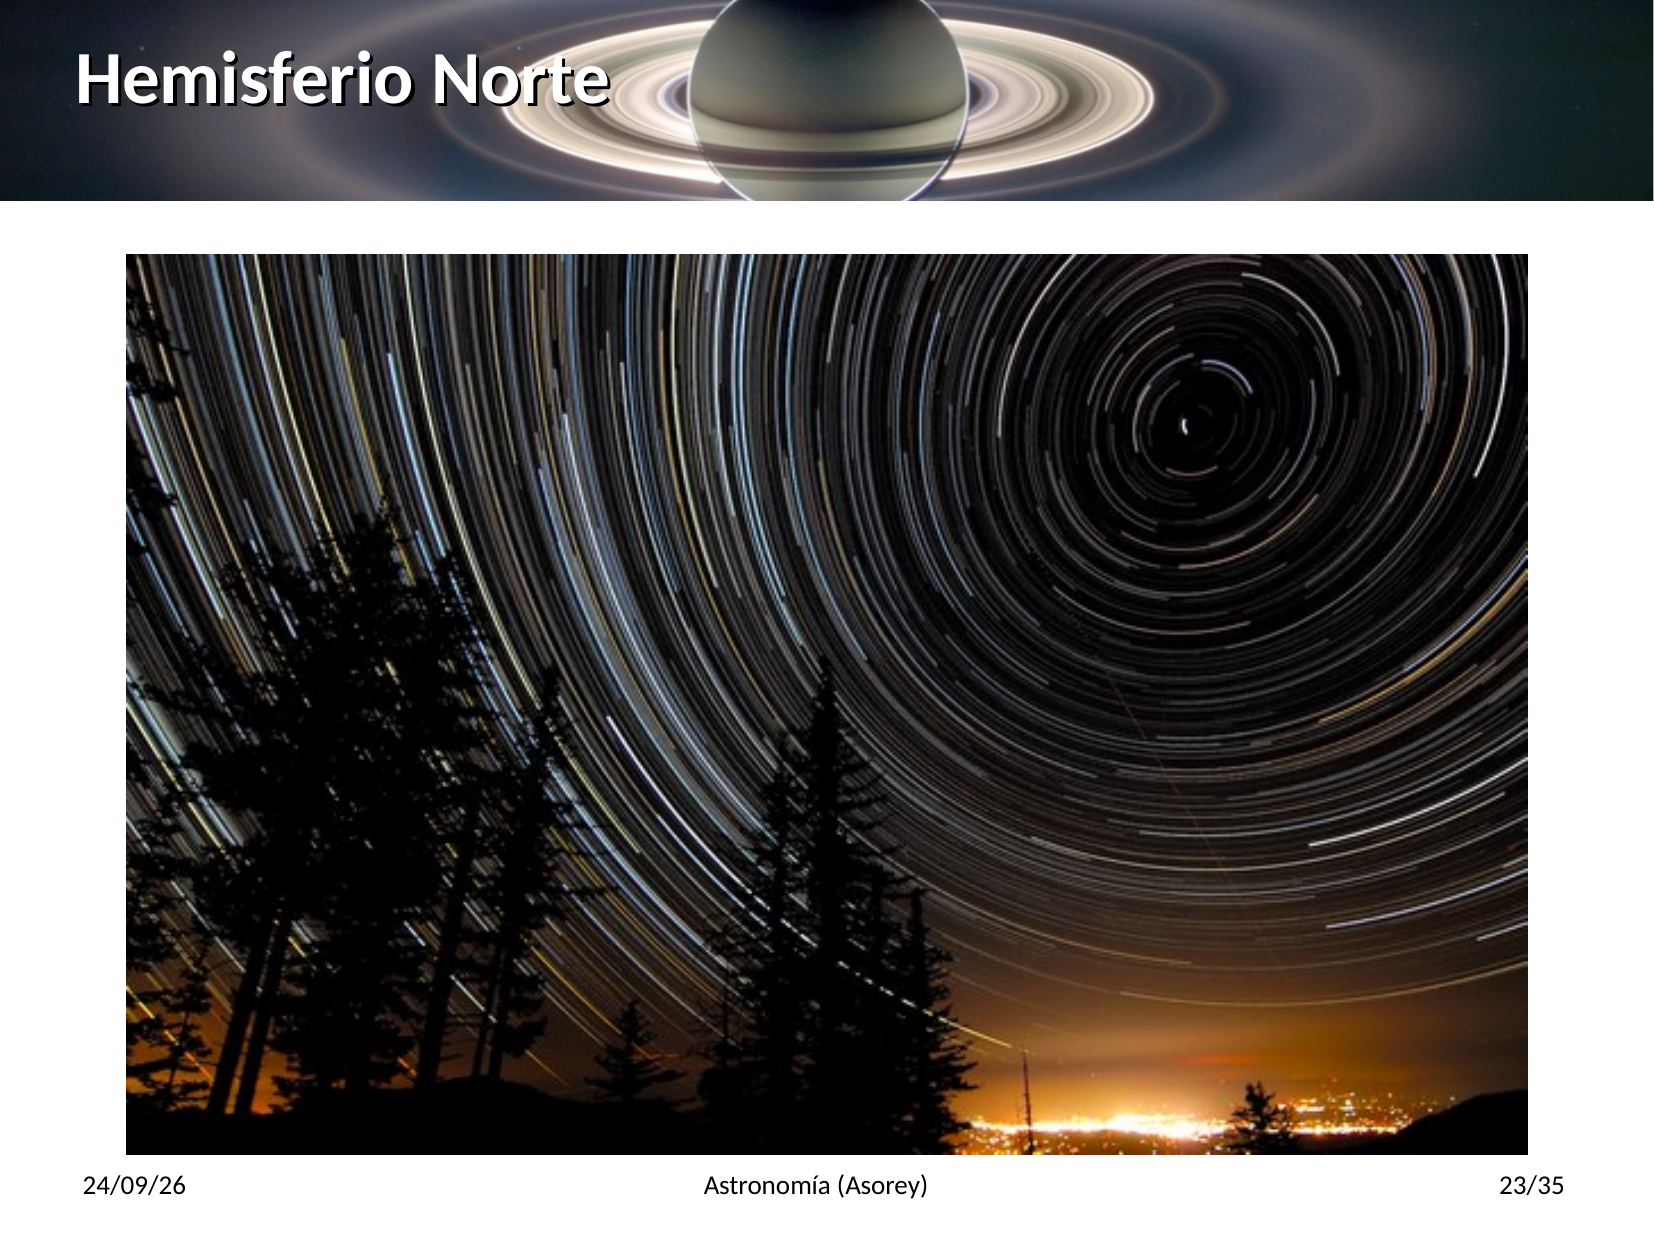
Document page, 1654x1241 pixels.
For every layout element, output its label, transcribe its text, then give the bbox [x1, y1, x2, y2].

picture [126, 254, 1528, 1156]
title Hemisferio Norte [75, 19, 1564, 151]
picture [0, 0, 1654, 201]
